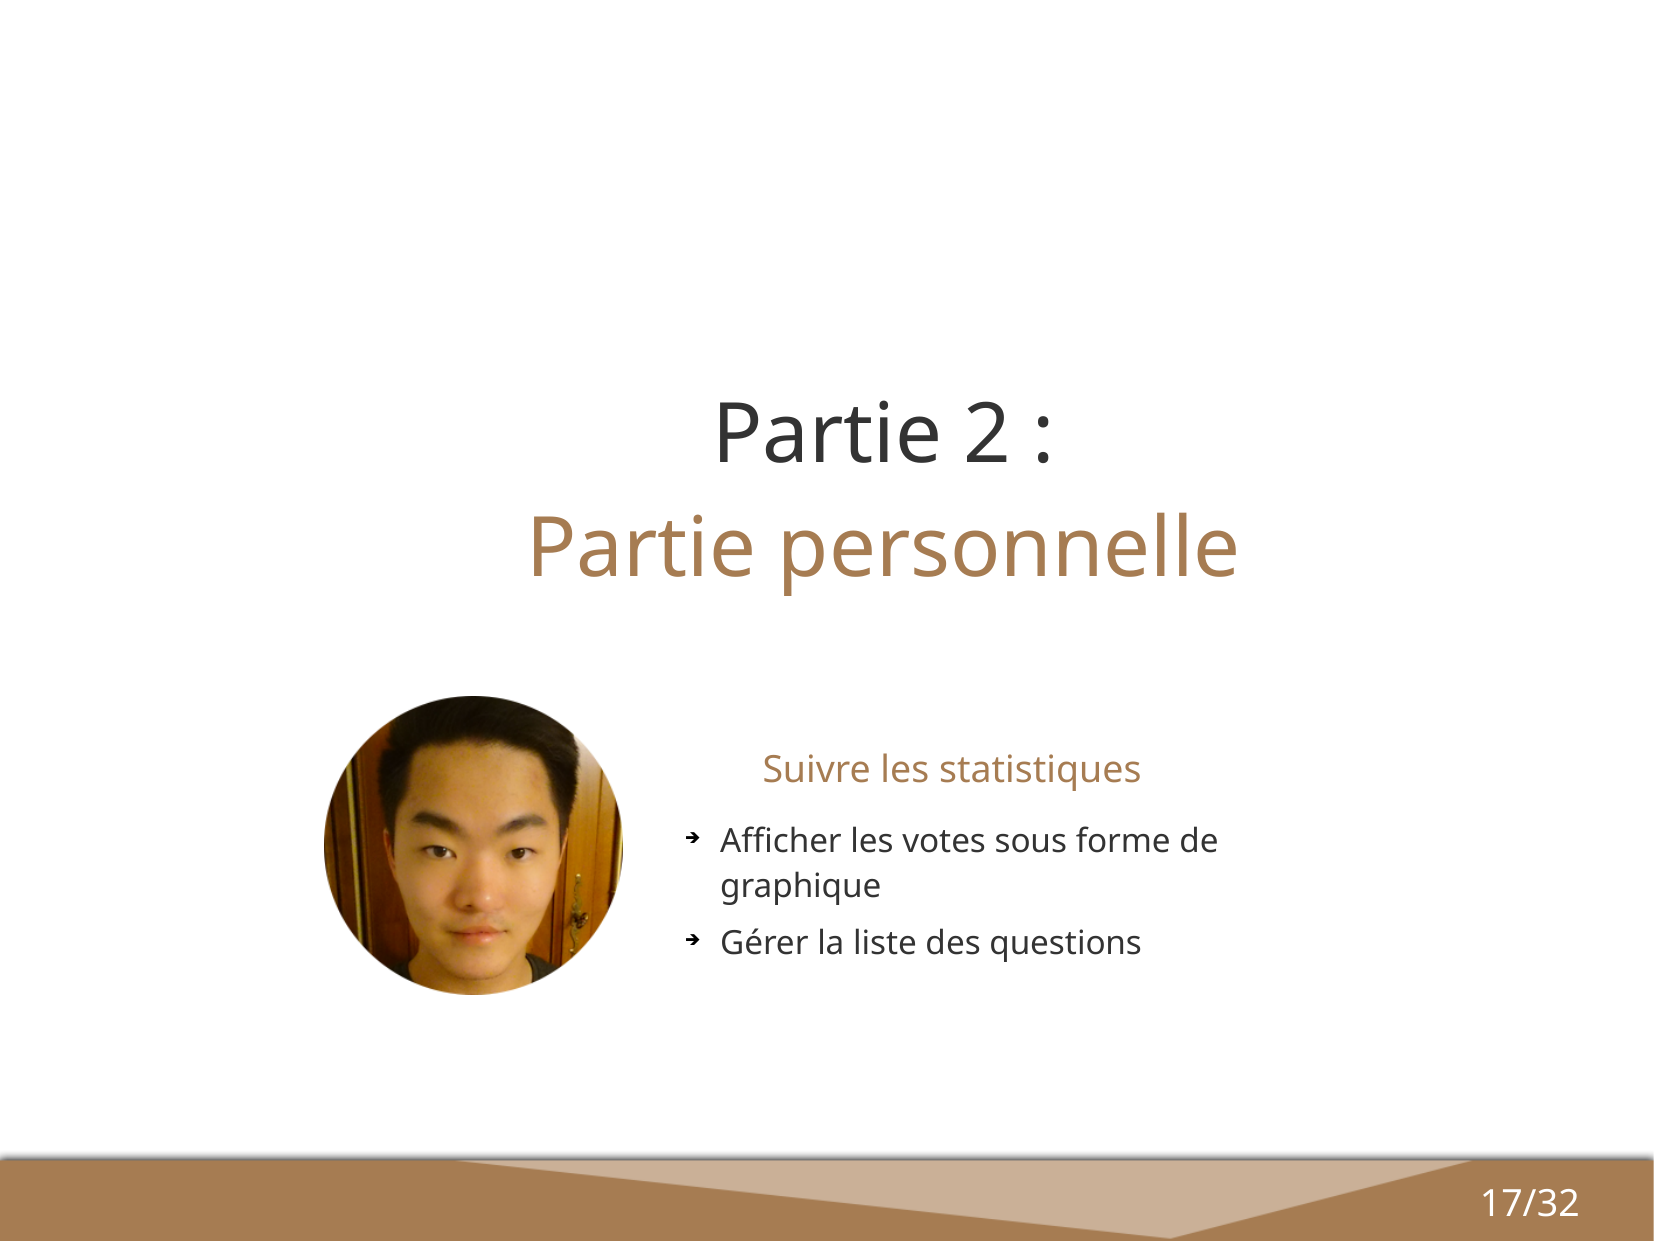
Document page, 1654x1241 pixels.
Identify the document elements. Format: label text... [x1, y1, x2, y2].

text_box Suivre les statistiques Afficher les votes sous forme de graphique Gérer la liste des questions [670, 735, 1329, 1031]
text_box <numéro>/32 [1479, 1169, 1654, 1233]
picture [0, 0, 1654, 1241]
text_box Partie 2 : Partie personnelle [511, 366, 1142, 573]
